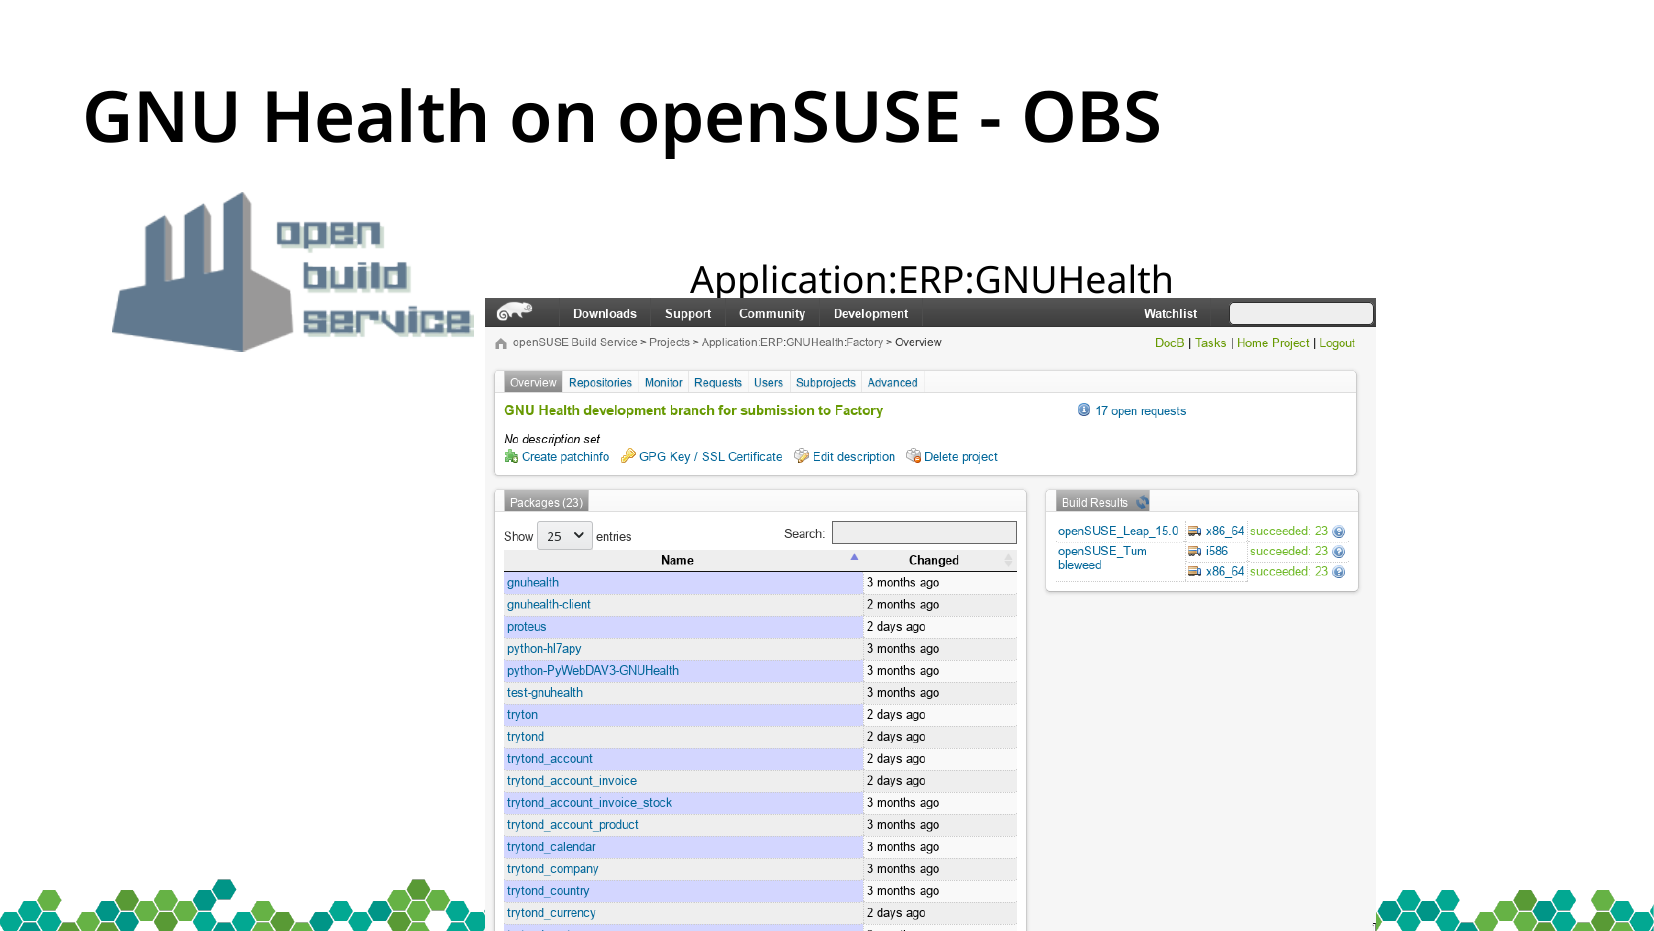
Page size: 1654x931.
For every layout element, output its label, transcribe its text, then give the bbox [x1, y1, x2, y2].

picture [112, 192, 474, 352]
text_box Application:ERP:GNUHealth [675, 220, 1466, 419]
picture [0, 298, 1654, 931]
title GNU Health on openSUSE - OBS [82, 37, 1571, 193]
